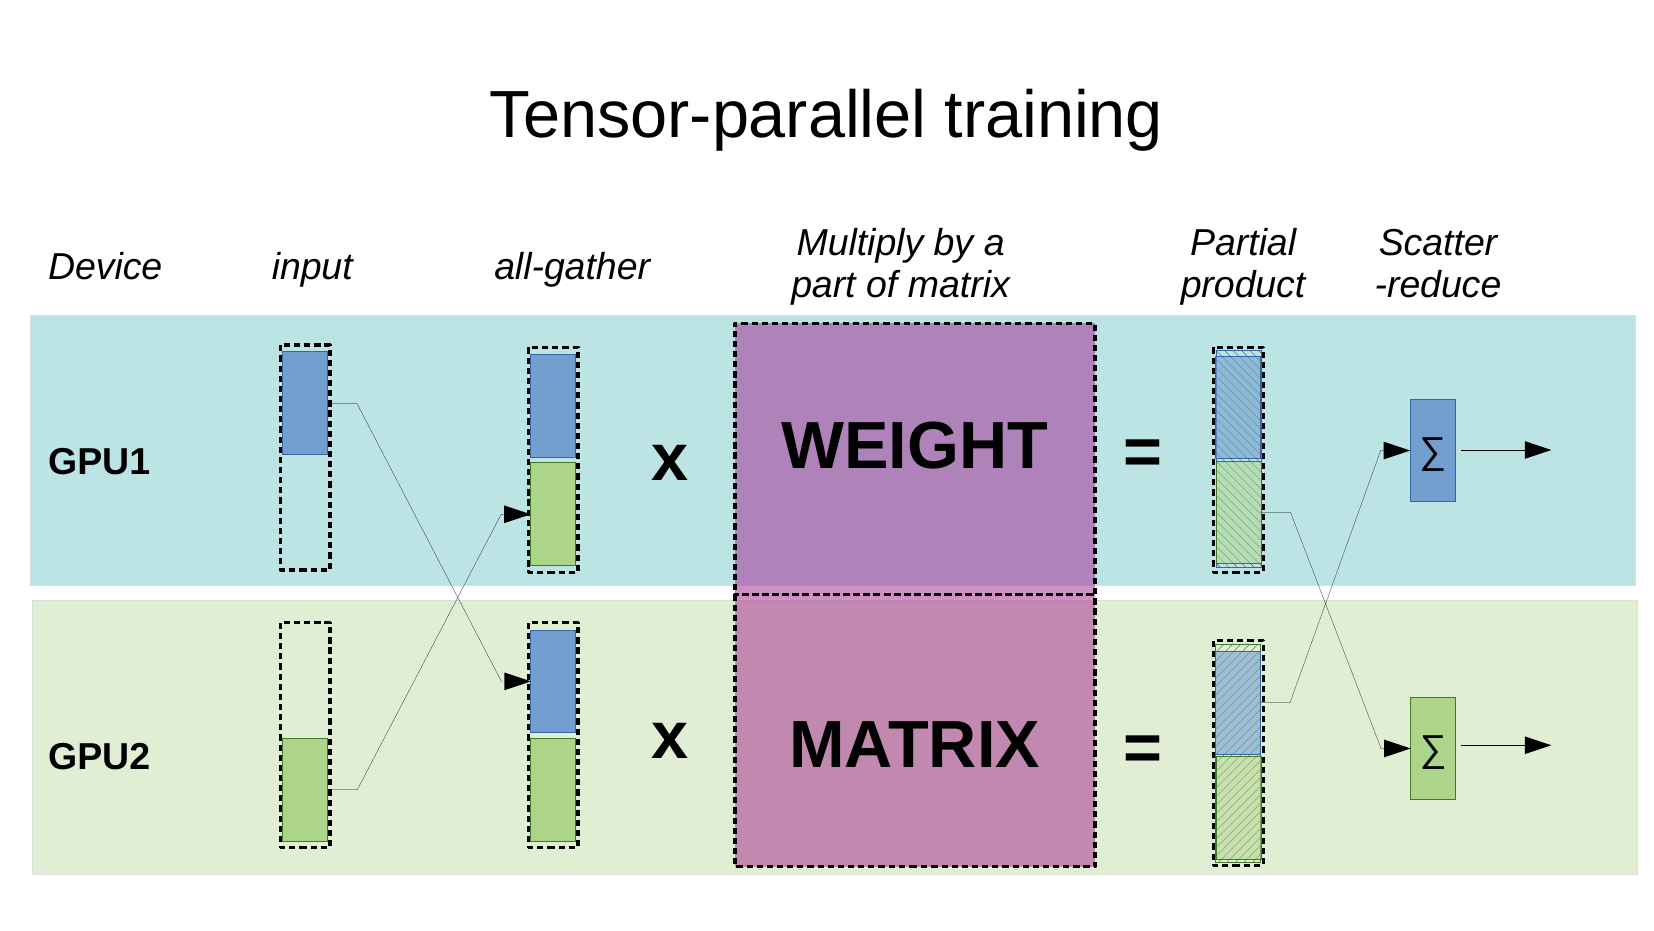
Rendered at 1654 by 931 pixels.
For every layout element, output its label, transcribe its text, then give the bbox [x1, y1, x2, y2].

text_box WEIGHT MATRIX [735, 595, 1096, 867]
text_box Scatter -reduce [1267, 214, 1609, 314]
text_box WEIGHT MATRIX [735, 323, 1096, 594]
text_box [30, 315, 1636, 586]
text_box input [216, 237, 409, 295]
text_box GPU2 [33, 728, 226, 785]
text_box x [636, 412, 729, 503]
text_box = [1108, 702, 1202, 792]
text_box GPU1 [33, 432, 226, 490]
text_box Multiply by a part of matrix [730, 214, 1071, 314]
text_box ∑ [1410, 399, 1456, 502]
text_box Device [33, 237, 216, 295]
text_box all-gather [476, 237, 669, 295]
text_box = [1108, 406, 1202, 497]
title Tensor-parallel training [82, 37, 1571, 193]
text_box ∑ [1410, 697, 1456, 800]
text_box [32, 600, 1638, 875]
text_box Partial product [1072, 214, 1267, 314]
text_box x [636, 690, 729, 780]
